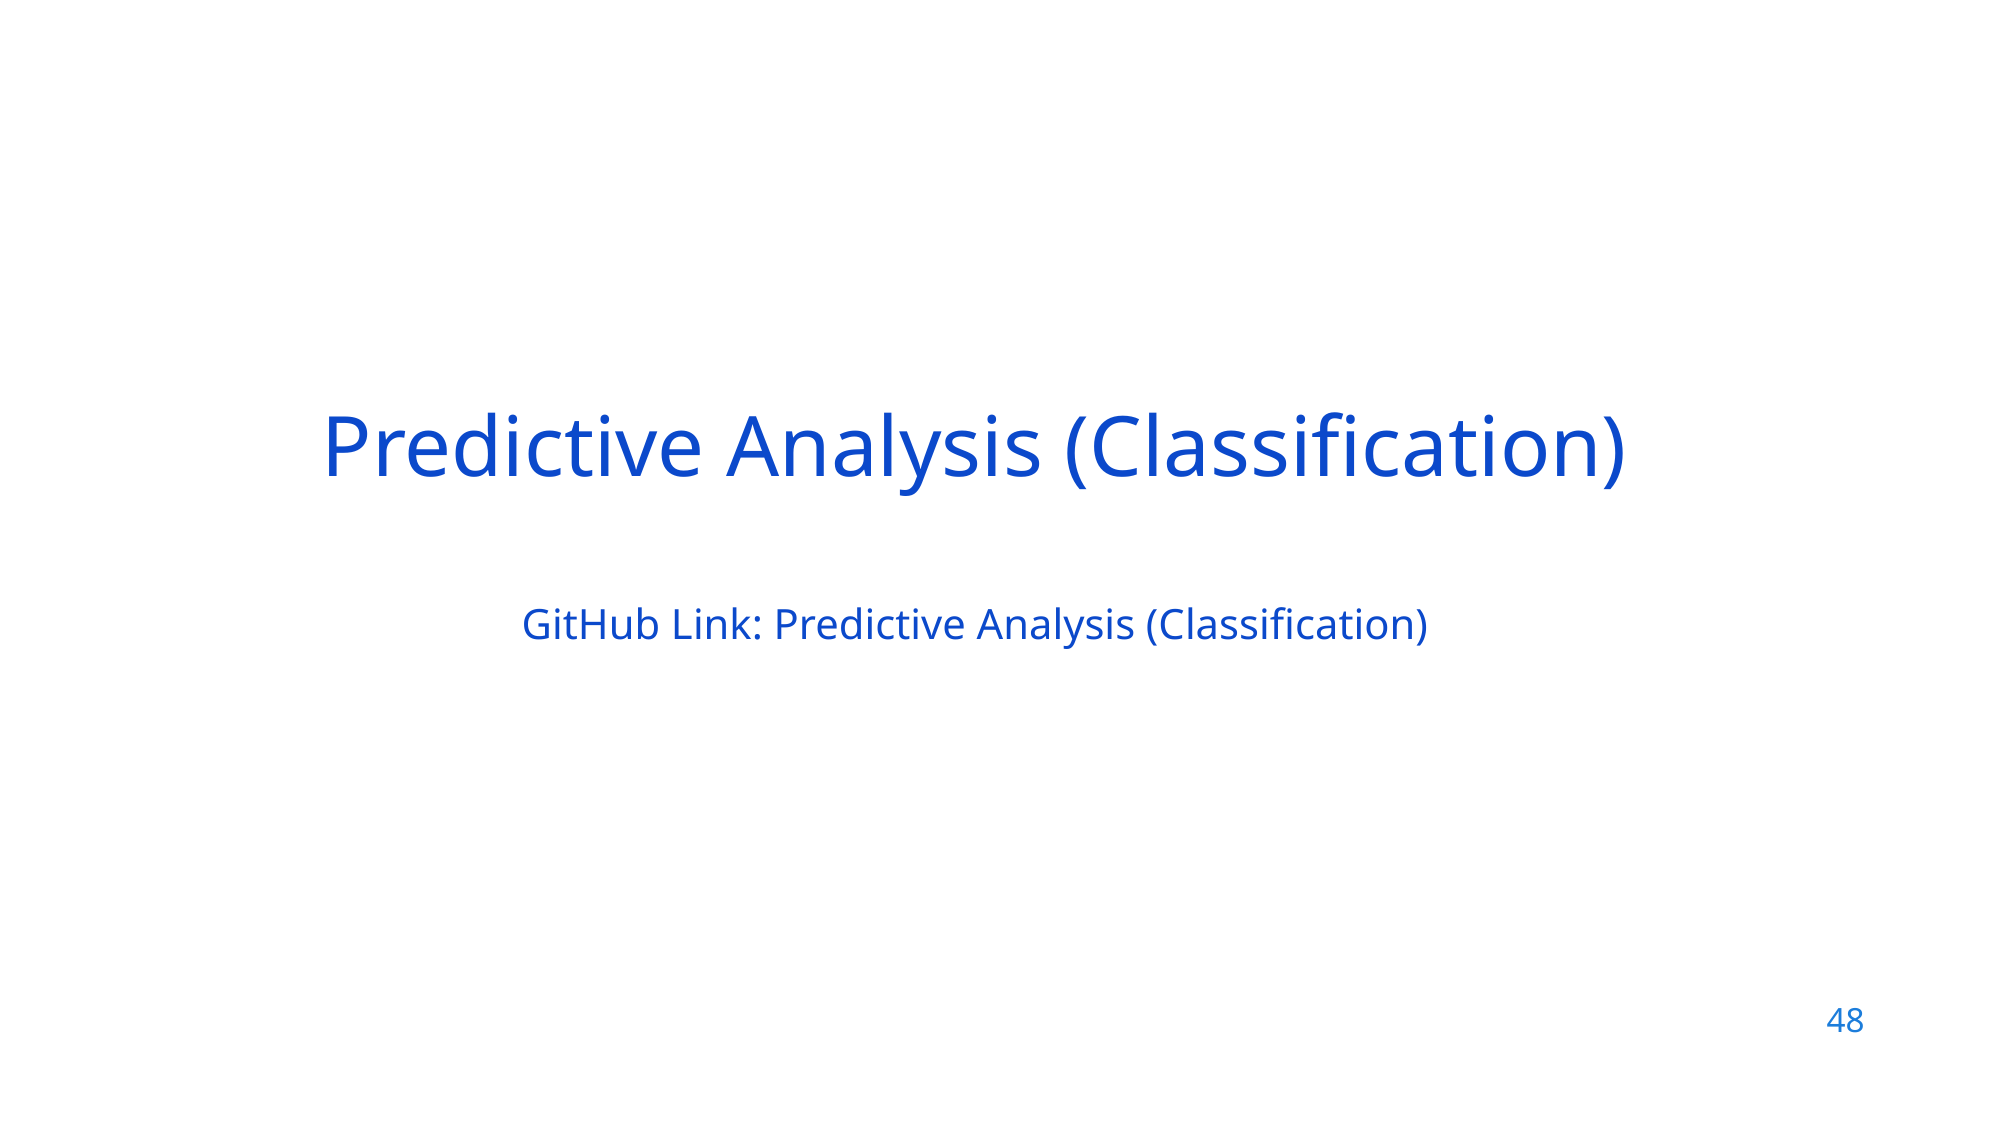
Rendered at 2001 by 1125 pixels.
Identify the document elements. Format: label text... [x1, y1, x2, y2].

text_box Predictive Analysis (Classification) GitHub Link: Predictive Analysis (Classification) [225, 387, 1726, 621]
